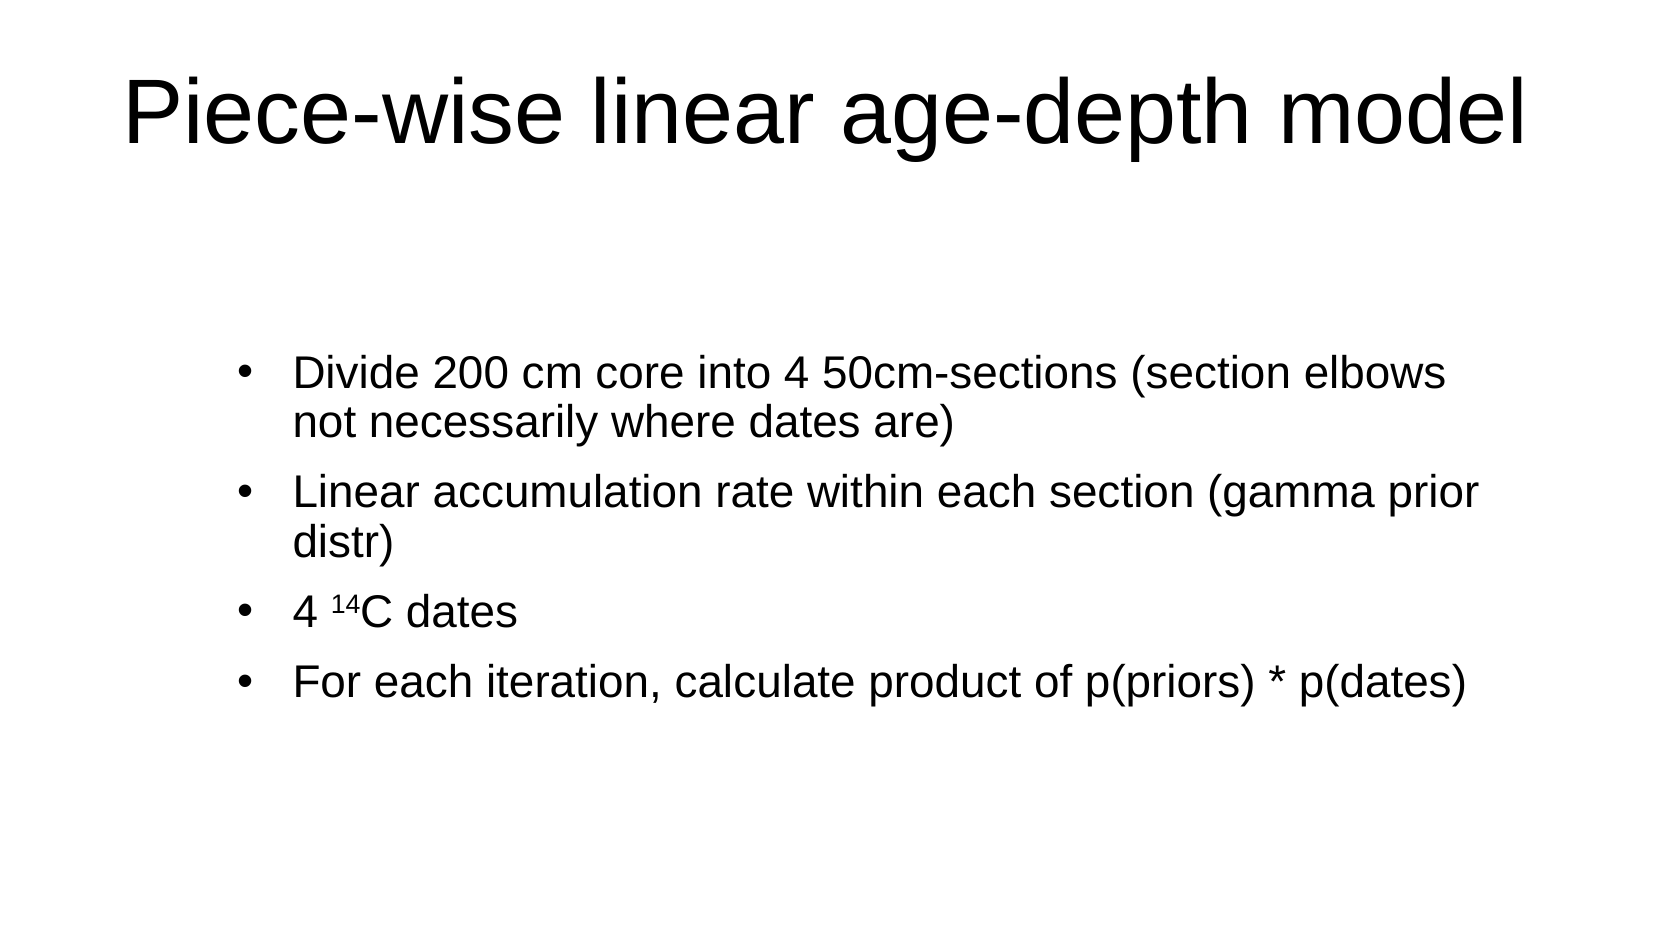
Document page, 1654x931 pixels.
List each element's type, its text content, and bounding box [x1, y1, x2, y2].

text_box Piece-wise linear age-depth model [82, 37, 1570, 192]
text_box Divide 200 cm core into 4 50cm-sections (section elbows not necessarily where dates are) Linear accumulation rate within each section (gamma prior distr) 4 14C dates For each iteration, calculate product of p(priors) * p(dates) [236, 267, 1506, 789]
